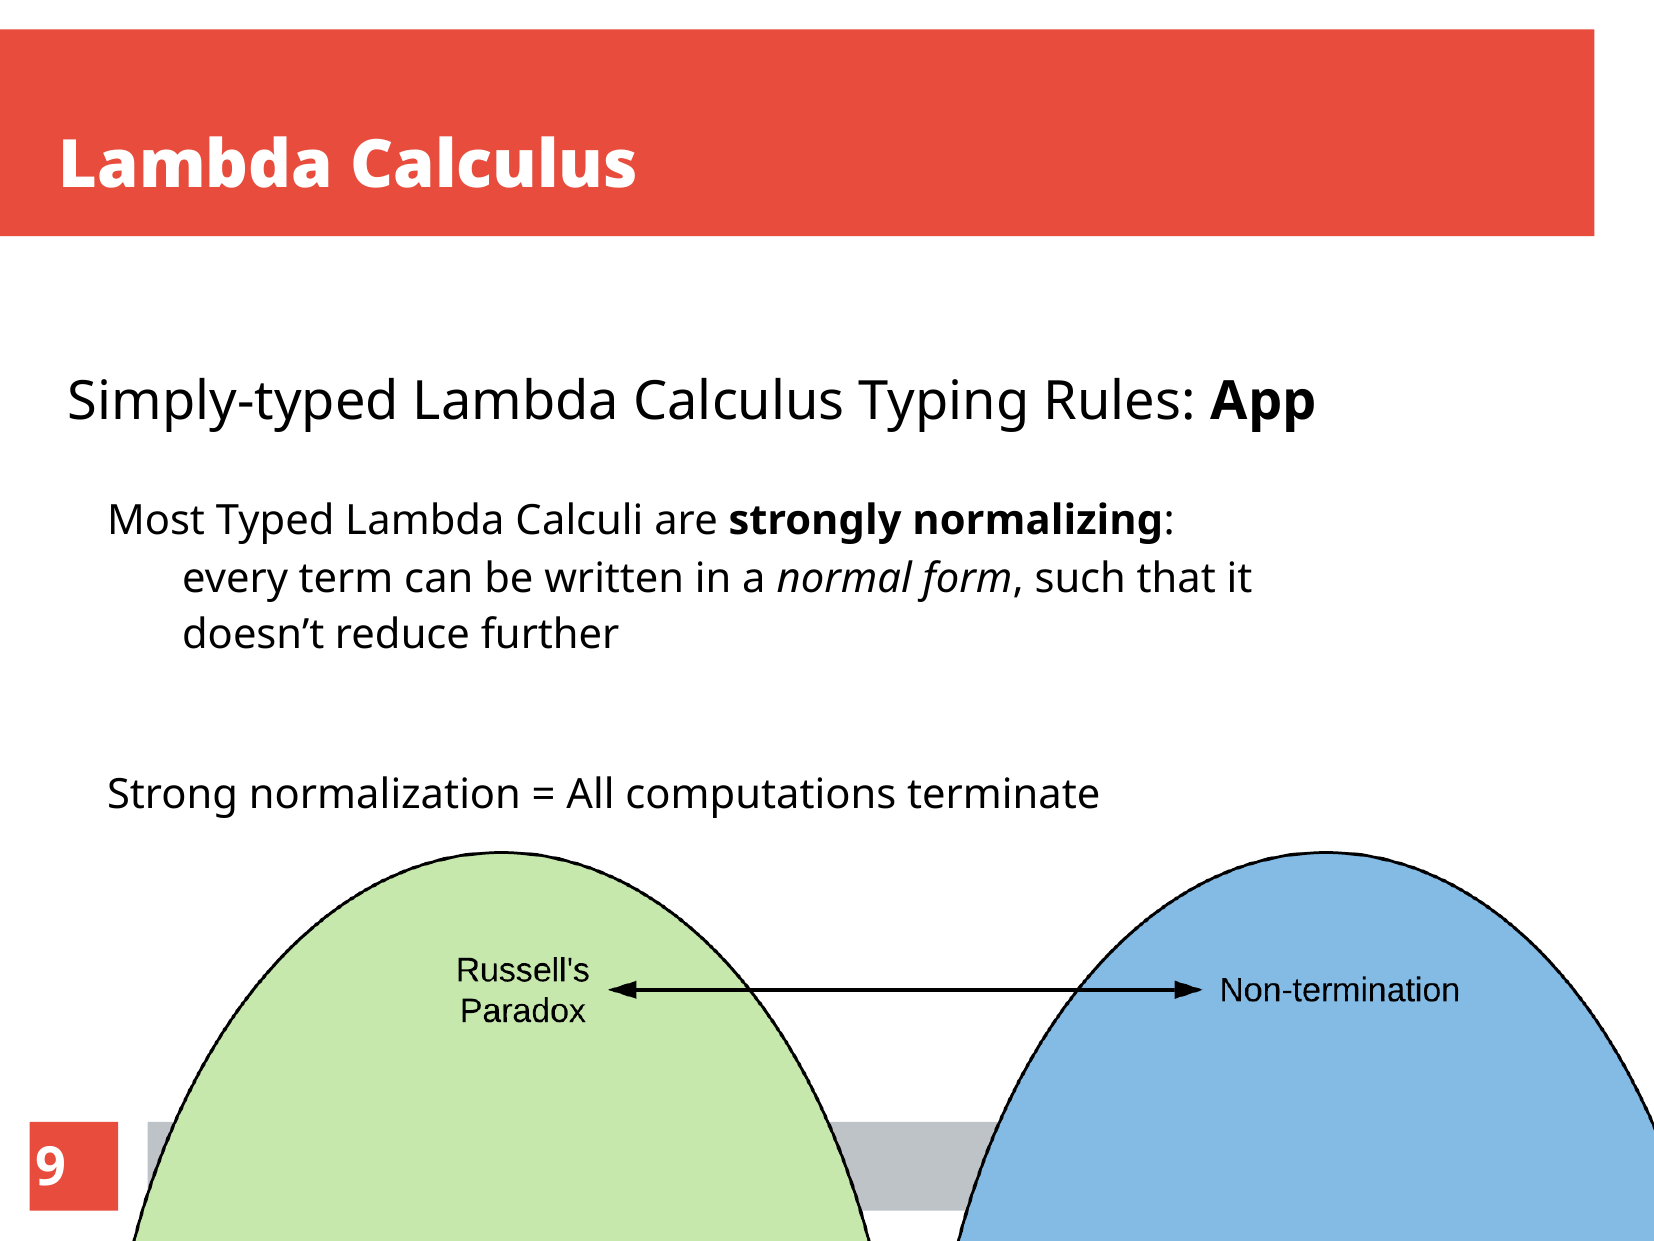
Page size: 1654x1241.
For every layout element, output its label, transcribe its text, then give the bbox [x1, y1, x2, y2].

text_box Most Typed Lambda Calculi are strongly normalizing: every term can be written in a normal form, such that it doesn’t reduce further Strong normalization = All computations terminate [92, 482, 1522, 791]
picture [43, 791, 1654, 1241]
title Lambda Calculus [59, 58, 1595, 207]
text_box 9 [20, 1119, 254, 1210]
text_box Simply-typed Lambda Calculus Typing Rules: App [53, 354, 1588, 433]
